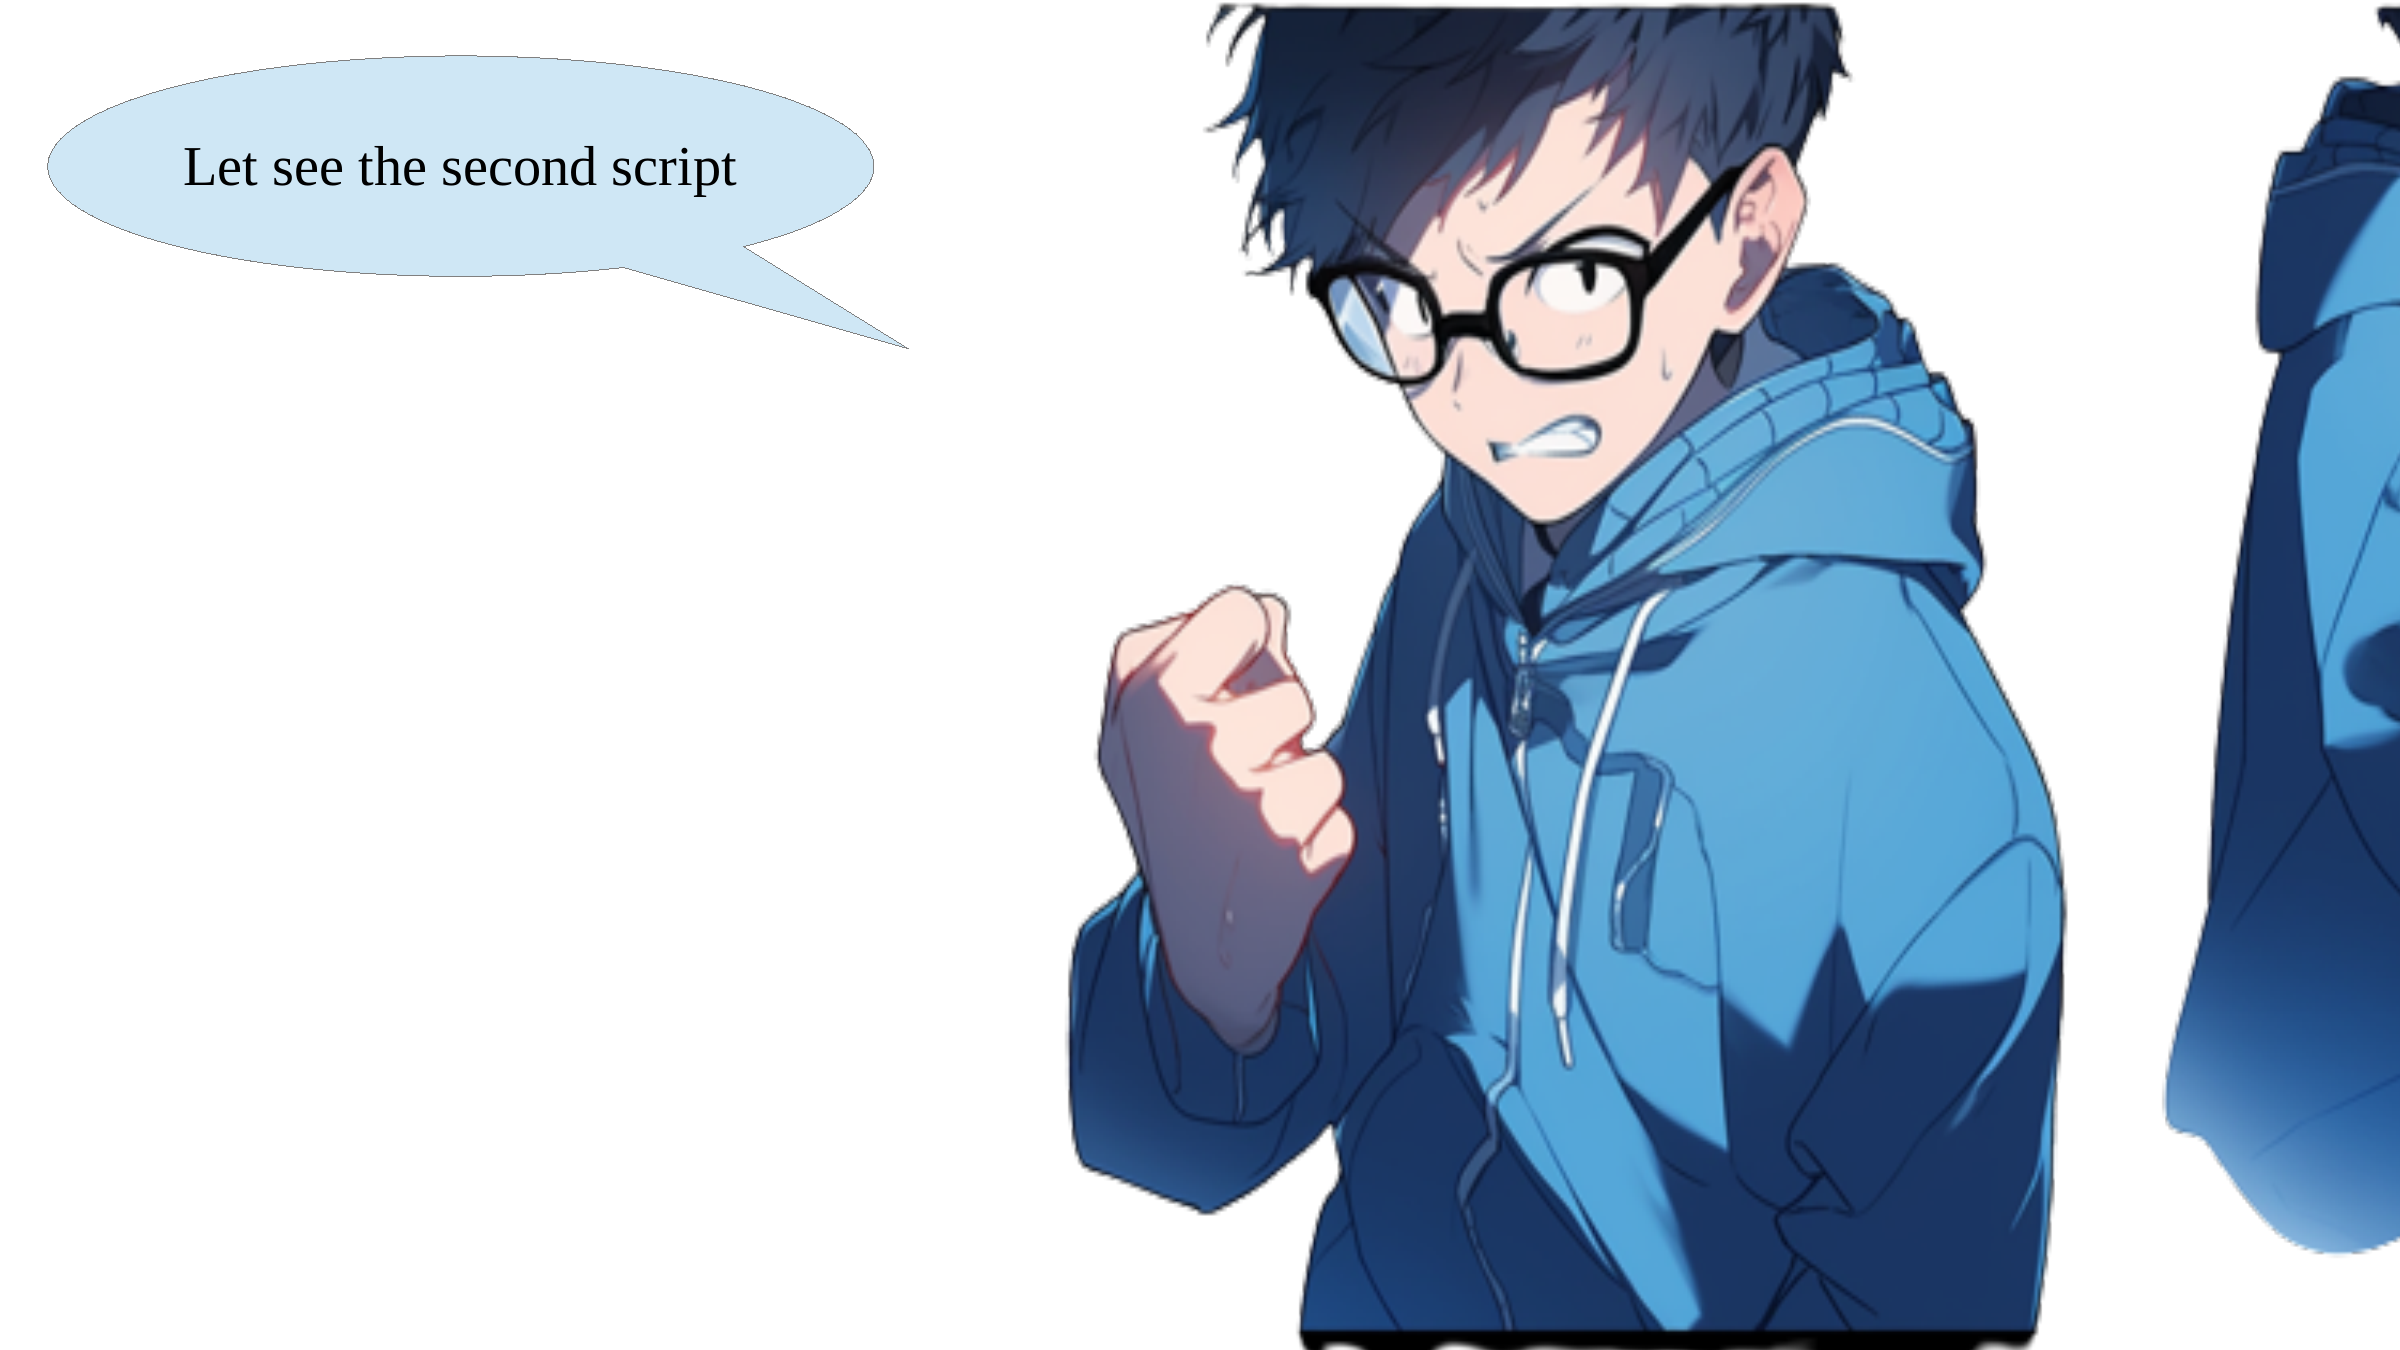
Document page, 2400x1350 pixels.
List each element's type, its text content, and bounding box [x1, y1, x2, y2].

picture [884, 0, 2400, 1350]
text_box Let see the second script [47, 55, 909, 349]
